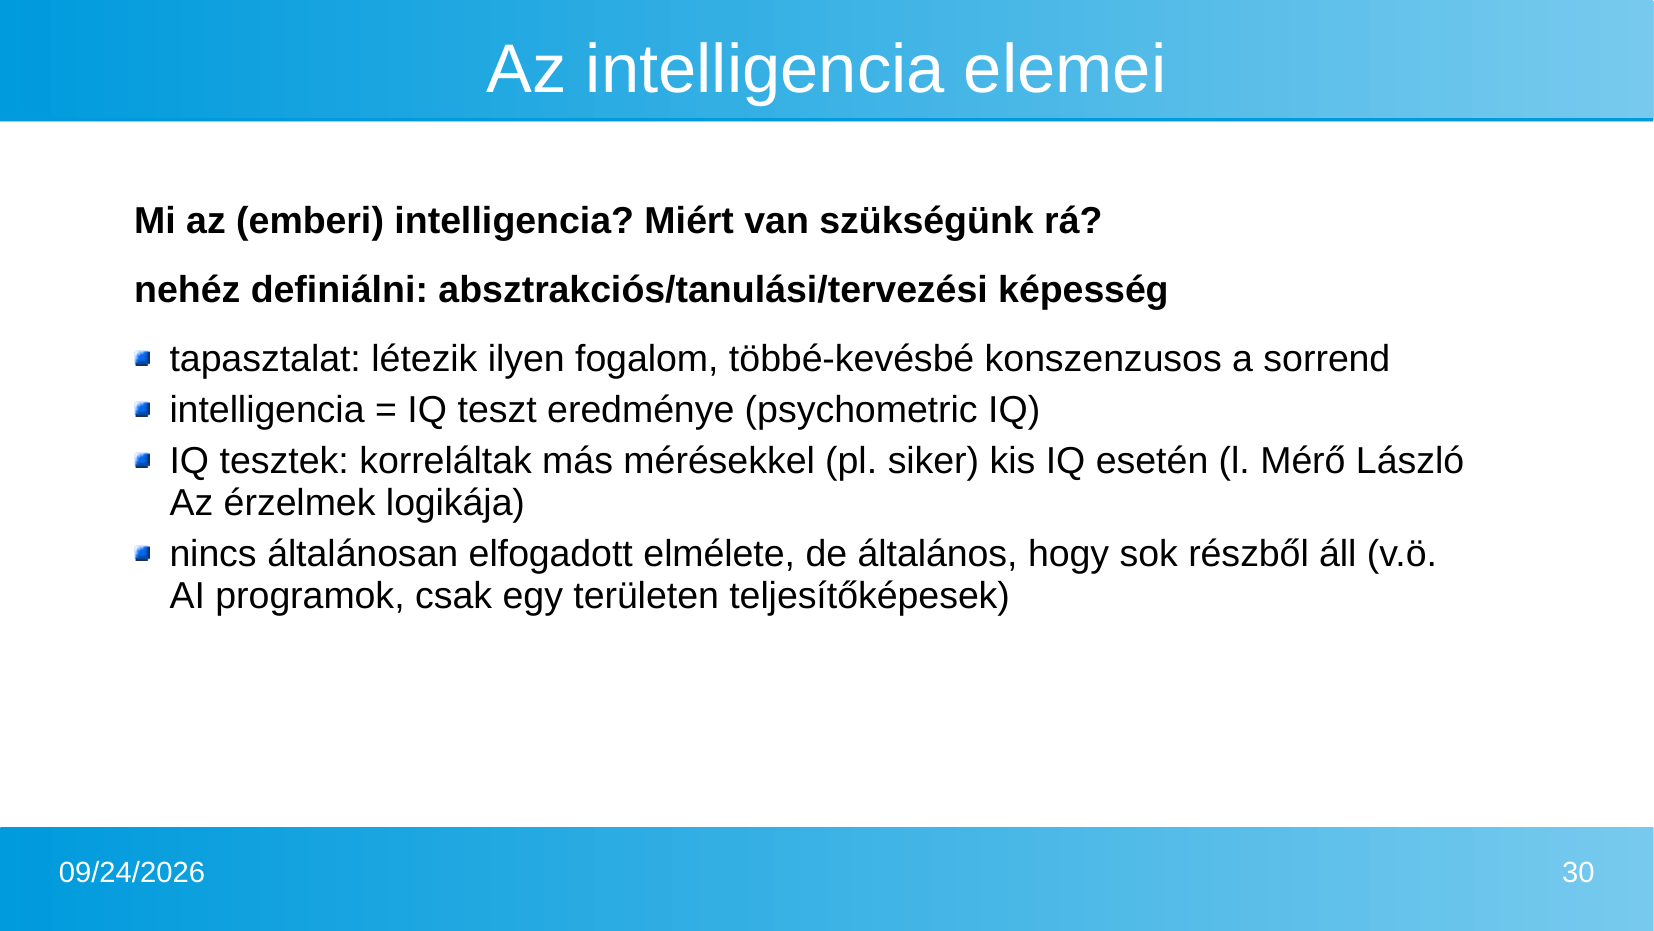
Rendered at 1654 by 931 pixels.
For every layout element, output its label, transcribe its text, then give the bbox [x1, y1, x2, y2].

text_box Mi az (emberi) intelligencia? Miért van szükségünk rá? nehéz definiálni: absztrakciós/tanulási/tervezési képesség tapasztalat: létezik ilyen fogalom, többé-kevésbé konszenzusos a sorrend intelligencia = IQ teszt eredménye (psychometric IQ) IQ tesztek: korreláltak más mérésekkel (pl. siker) kis IQ esetén (l. Mérő László Az érzelmek logikája) nincs általánosan elfogadott elmélete, de általános, hogy sok részből áll (v.ö. AI programok, csak egy területen teljesítőképesek) [119, 191, 1491, 695]
title Az intelligencia elemei [59, 29, 1595, 108]
